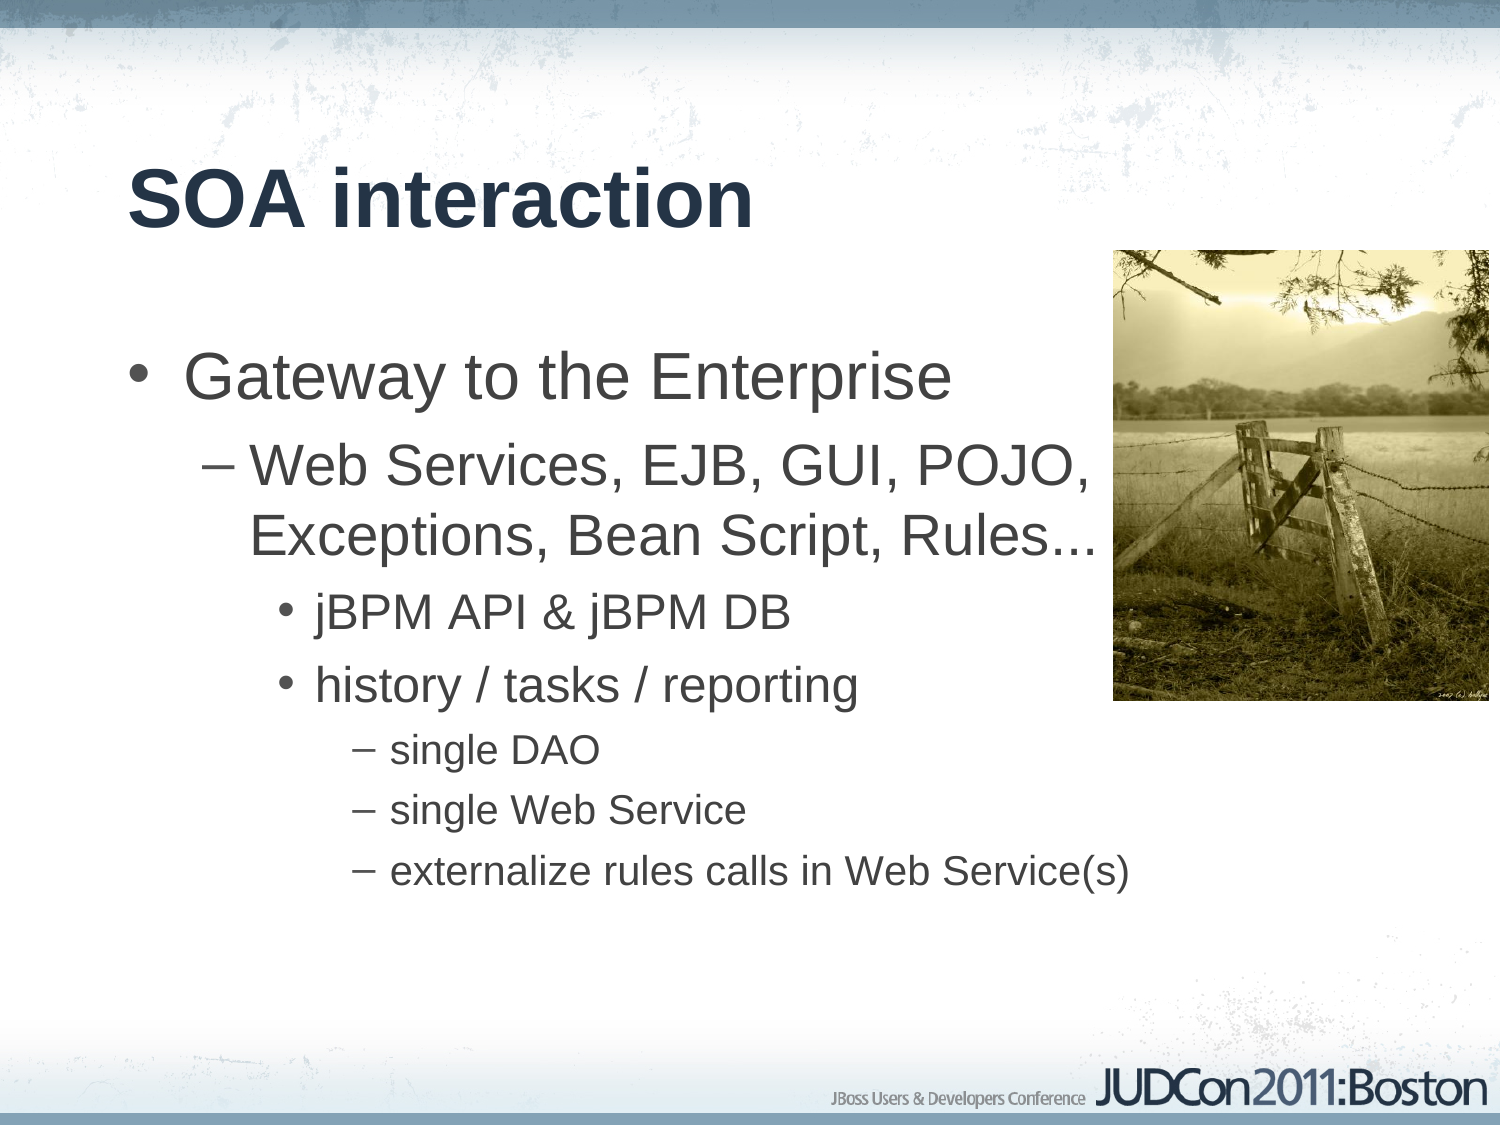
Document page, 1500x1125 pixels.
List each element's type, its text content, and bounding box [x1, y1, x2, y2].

list Gateway to the Enterprise Web Services, EJB, GUI, POJO, Exceptions, Bean Script, Rules... jBPM API & jBPM DB history / tasks / reporting single DAO single Web Service externalize rules calls in Web Service(s) [112, 324, 1388, 1001]
picture [0, 0, 1500, 1125]
title SOA interaction [112, 68, 1388, 320]
